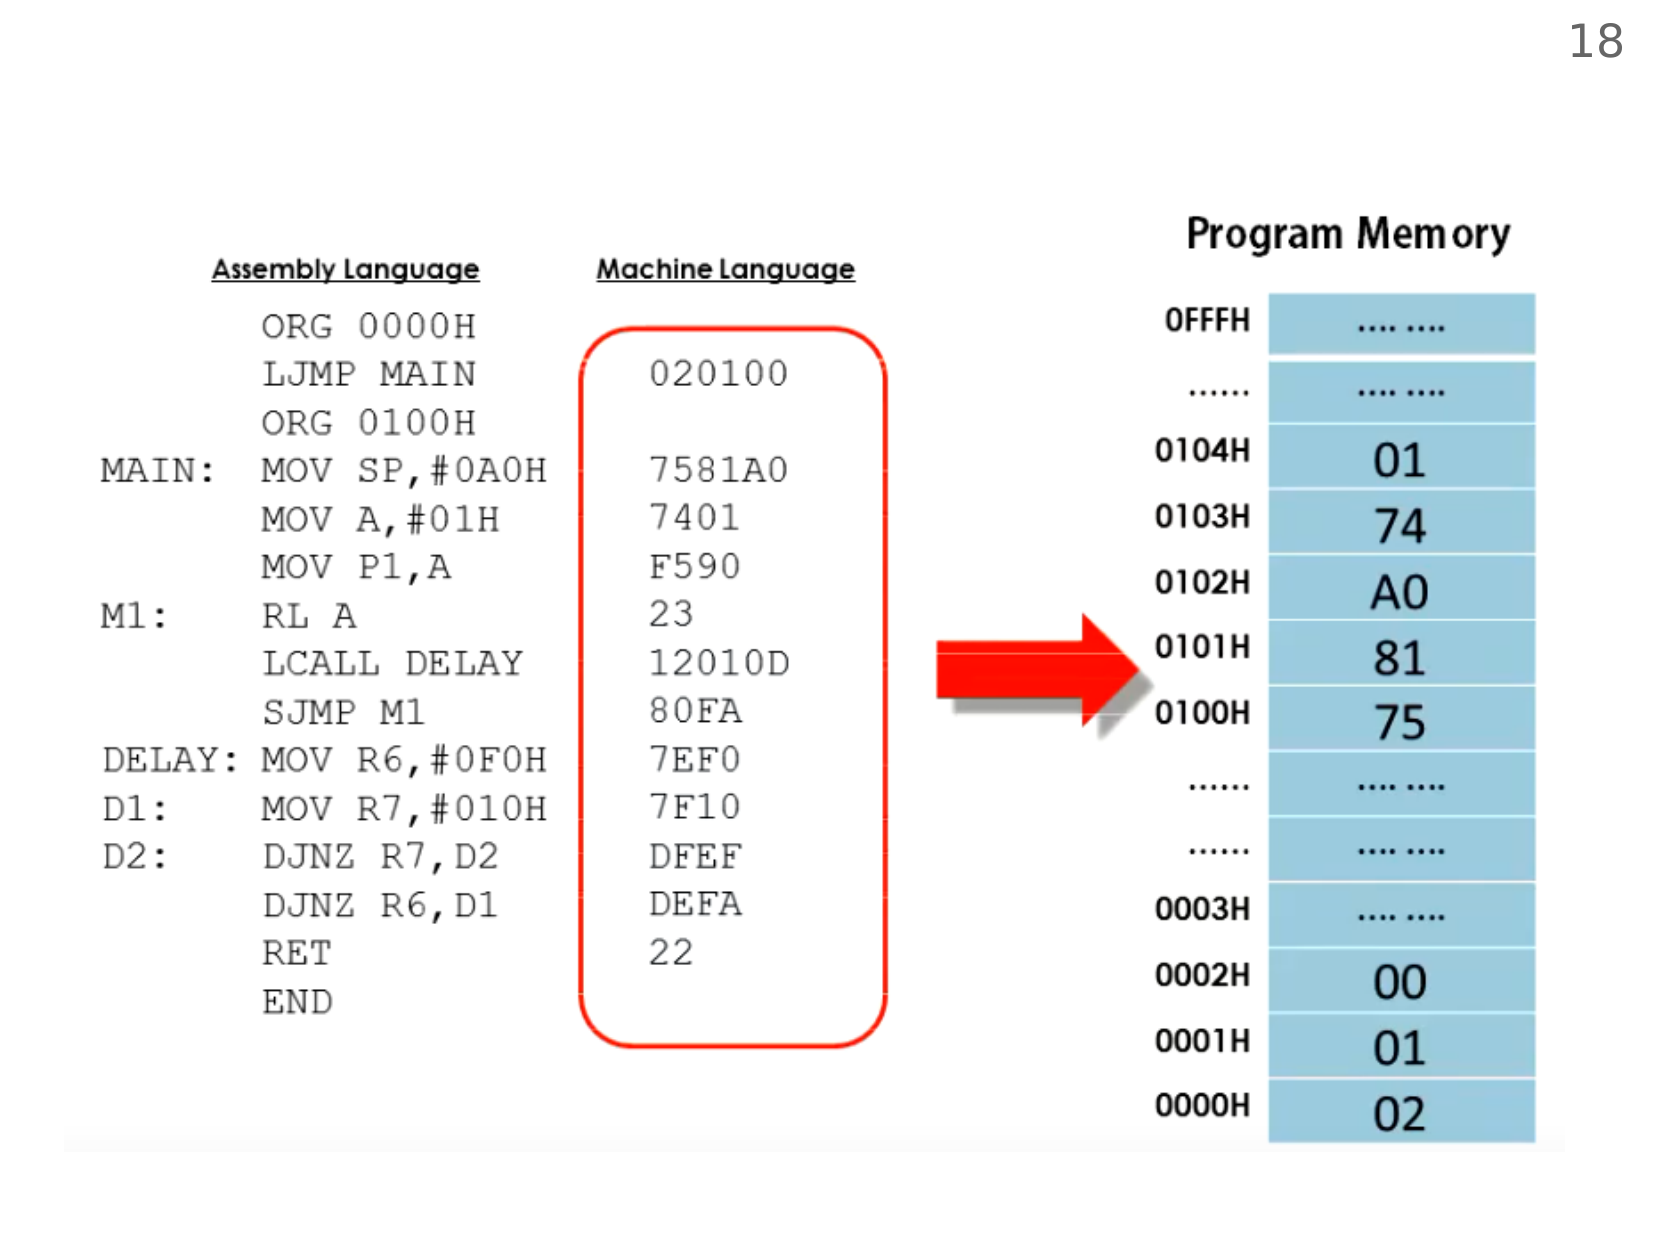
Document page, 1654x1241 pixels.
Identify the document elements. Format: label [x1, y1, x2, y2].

picture [64, 206, 1565, 1152]
